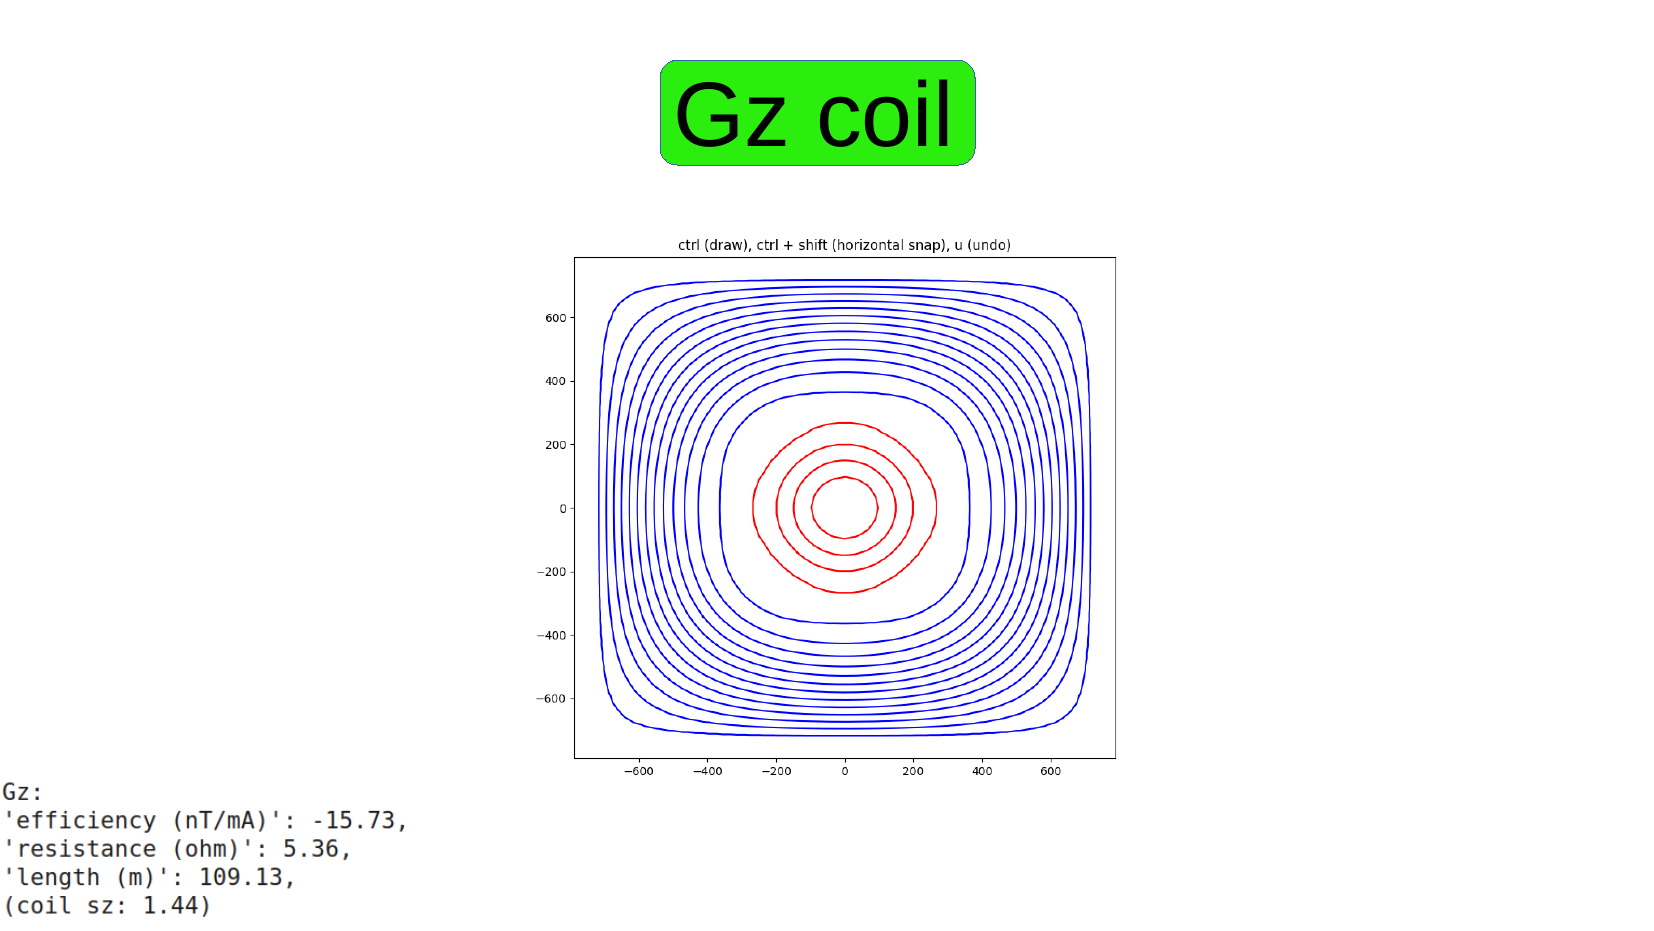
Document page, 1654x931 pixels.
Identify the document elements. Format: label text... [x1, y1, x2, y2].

title Gz coil [82, 37, 1571, 193]
picture [0, 776, 417, 931]
picture [514, 227, 1141, 796]
